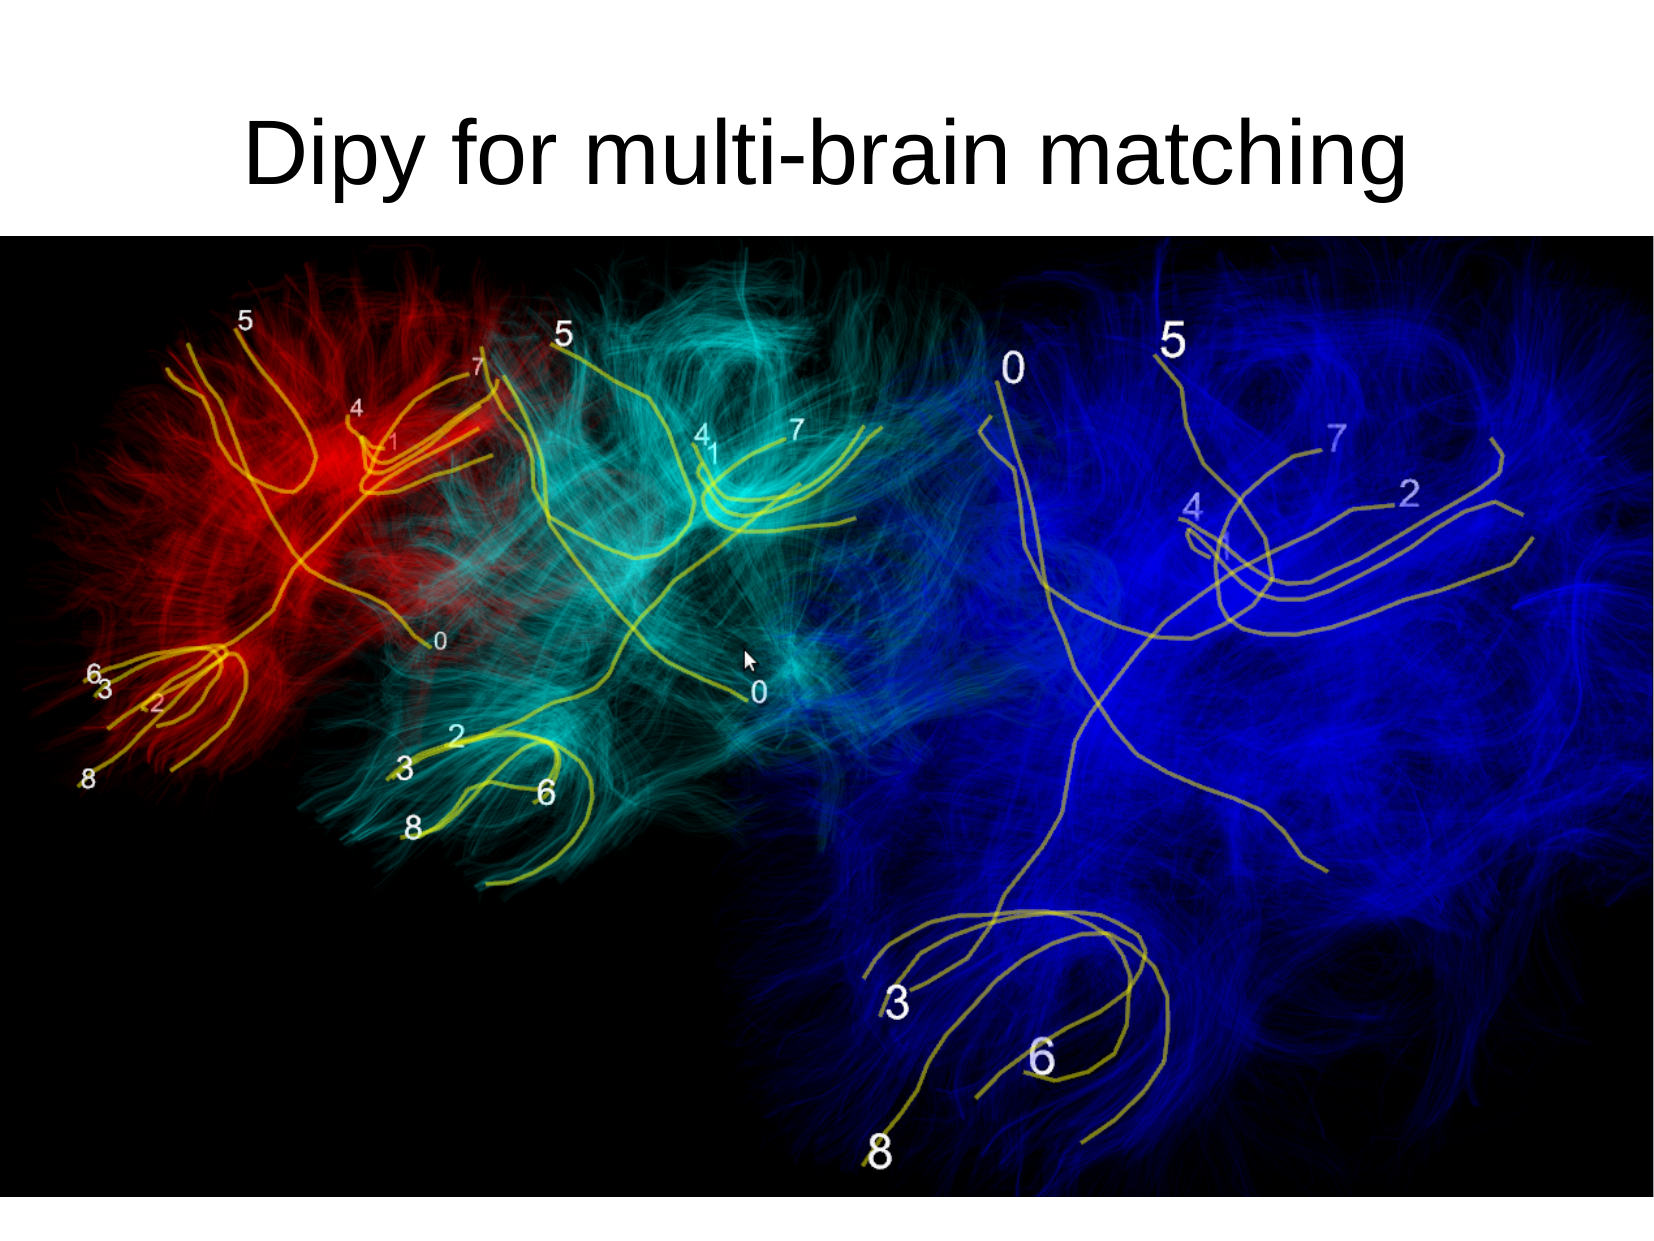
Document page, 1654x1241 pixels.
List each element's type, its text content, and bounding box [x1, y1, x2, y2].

title Dipy for multi-brain matching [82, 56, 1571, 236]
picture [0, 236, 1654, 1197]
